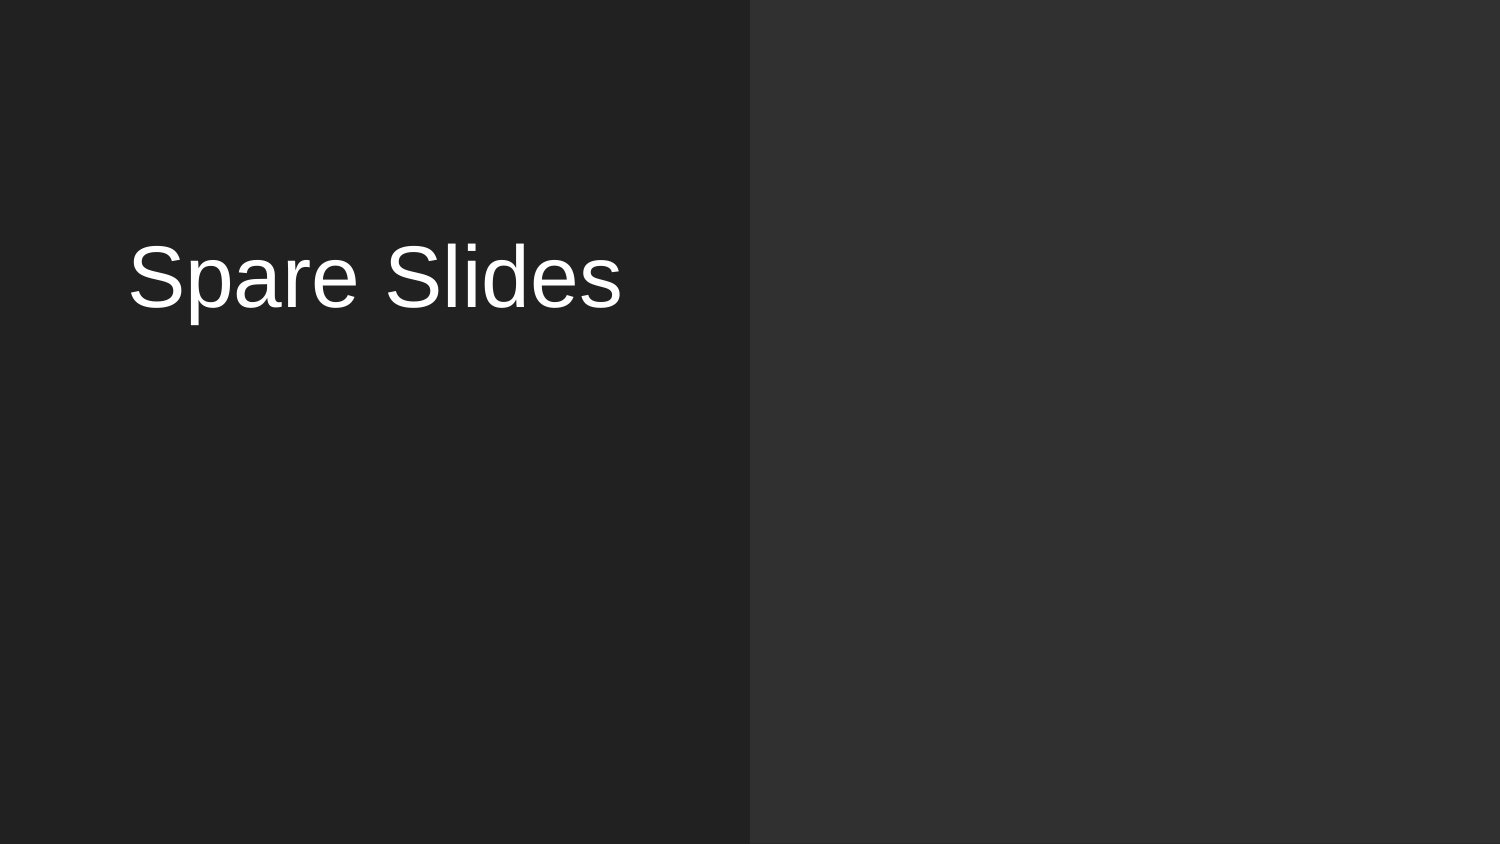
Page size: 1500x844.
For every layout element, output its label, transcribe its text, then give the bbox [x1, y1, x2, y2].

title Spare Slides [43, 202, 708, 446]
